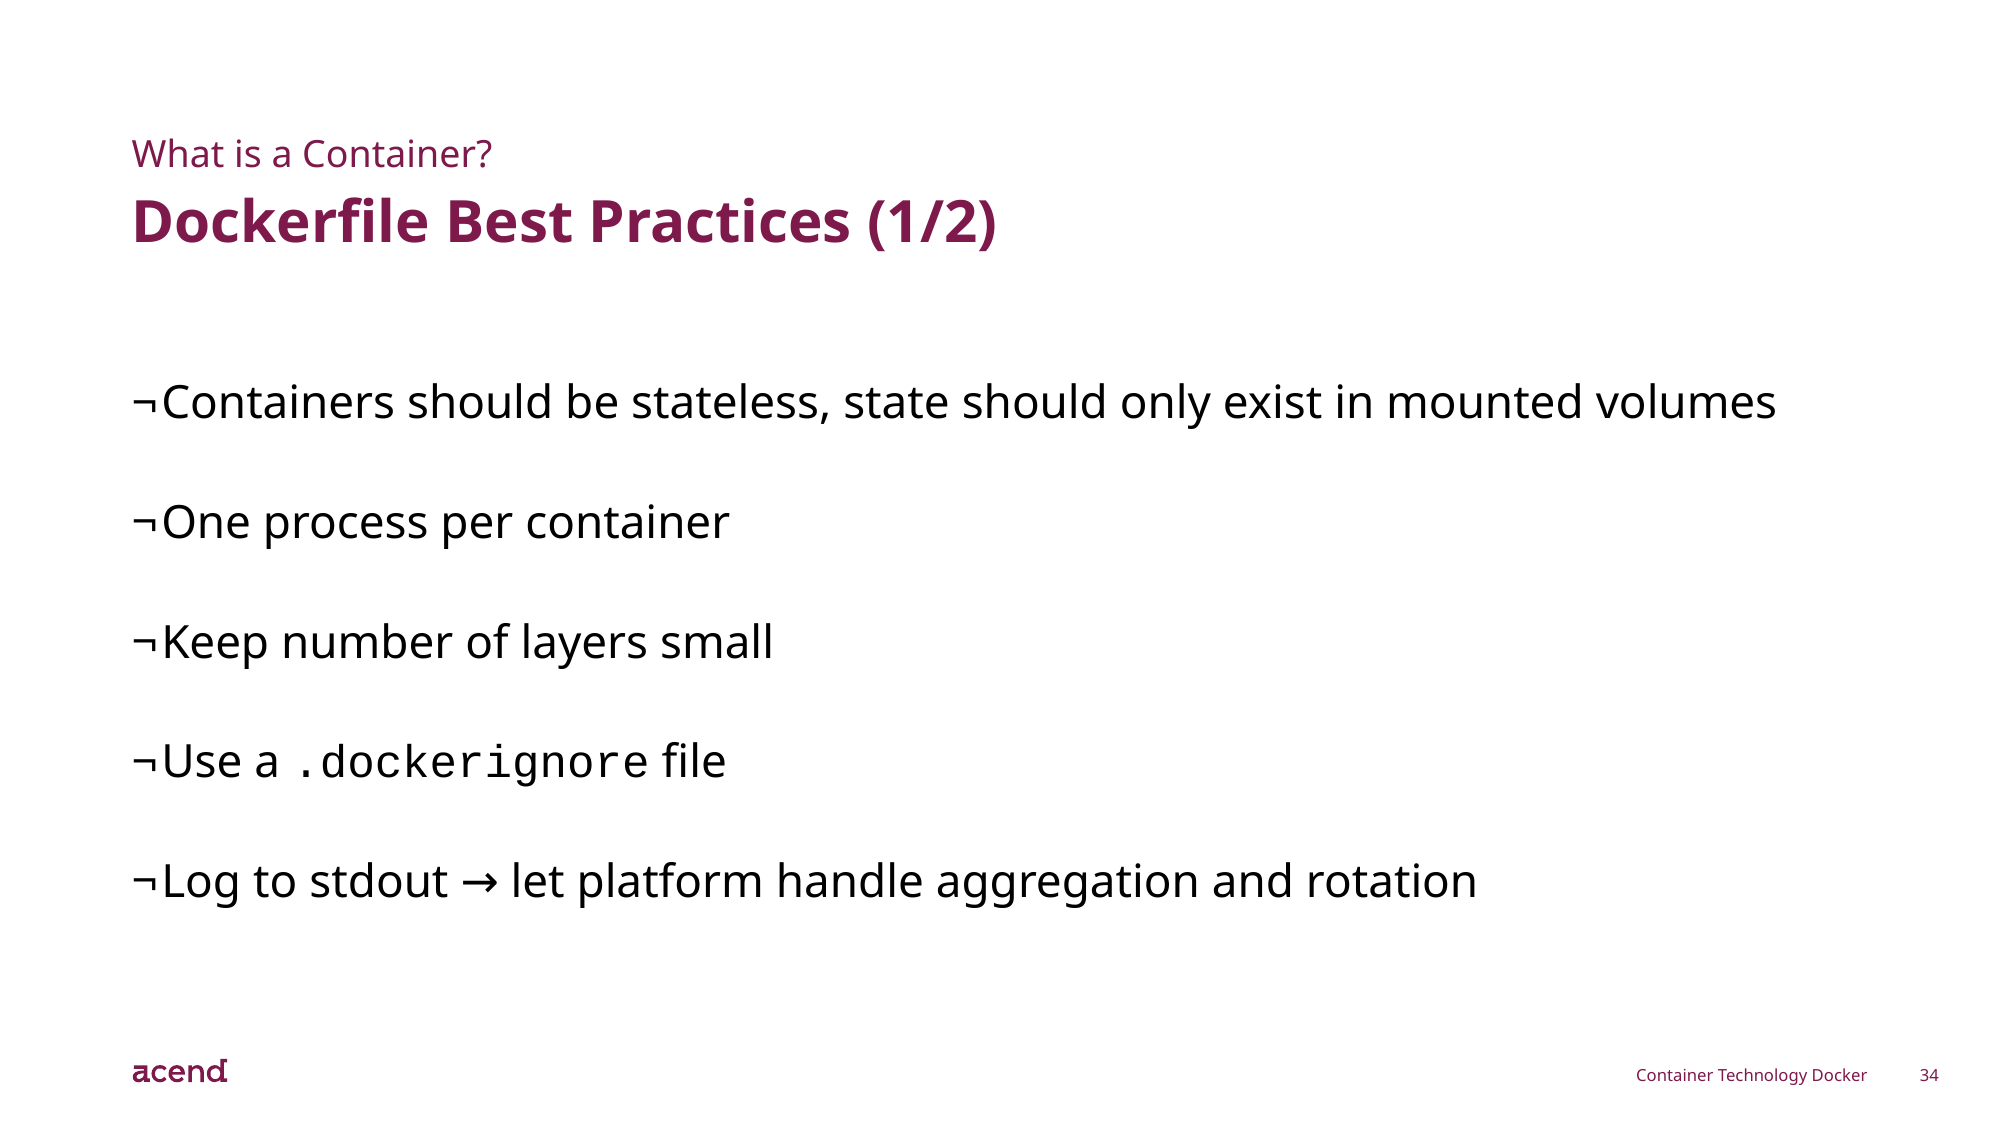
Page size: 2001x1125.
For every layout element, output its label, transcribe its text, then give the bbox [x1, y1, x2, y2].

list Containers should be stateless, state should only exist in mounted volumes One process per container Keep number of layers small Use a .dockerignore file Log to stdout → let platform handle aggregation and rotation [131, 367, 1869, 1006]
list What is a Container? [131, 125, 1869, 184]
title Dockerfile Best Practices (1/2) [131, 184, 1869, 332]
